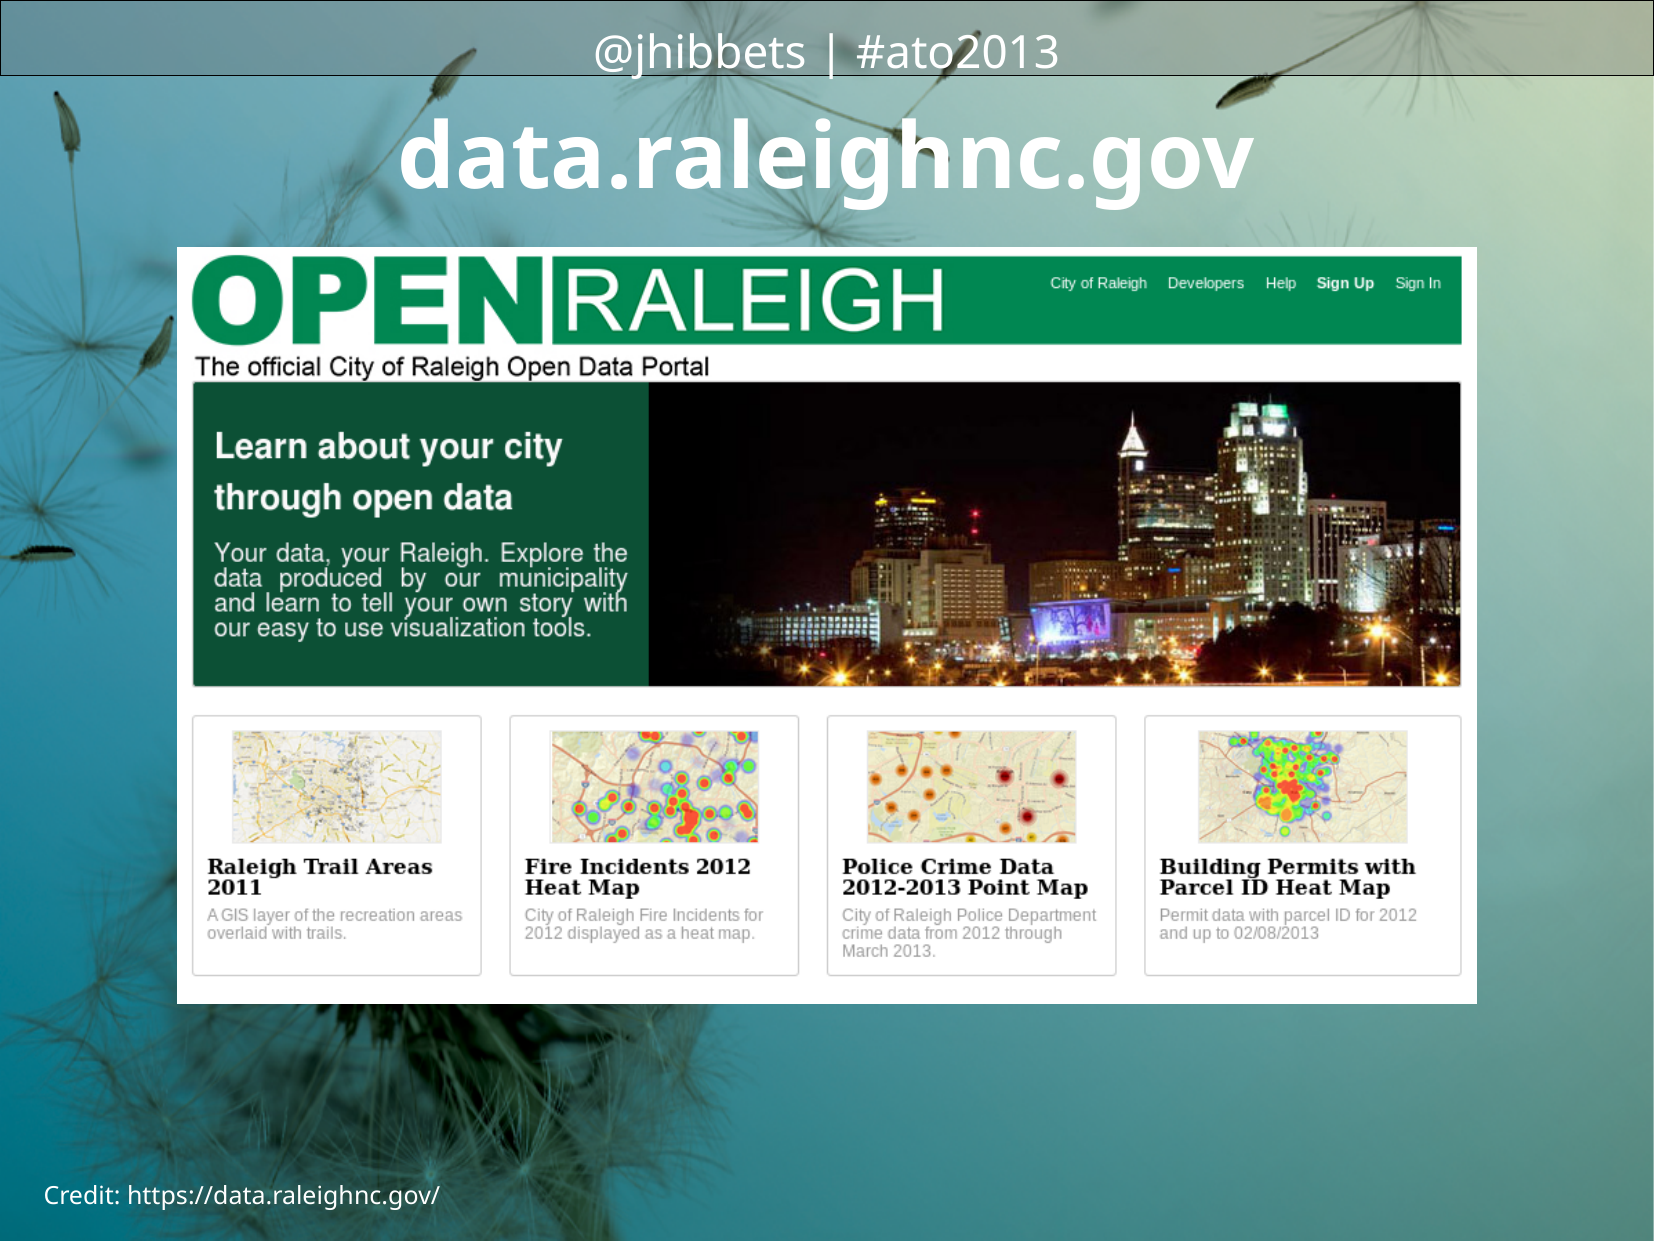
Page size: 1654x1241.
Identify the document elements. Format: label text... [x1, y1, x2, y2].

picture [0, 76, 1654, 1241]
title data.raleighnc.gov [82, 49, 1571, 257]
text_box Credit: https://data.raleighnc.gov/ [28, 1170, 461, 1213]
